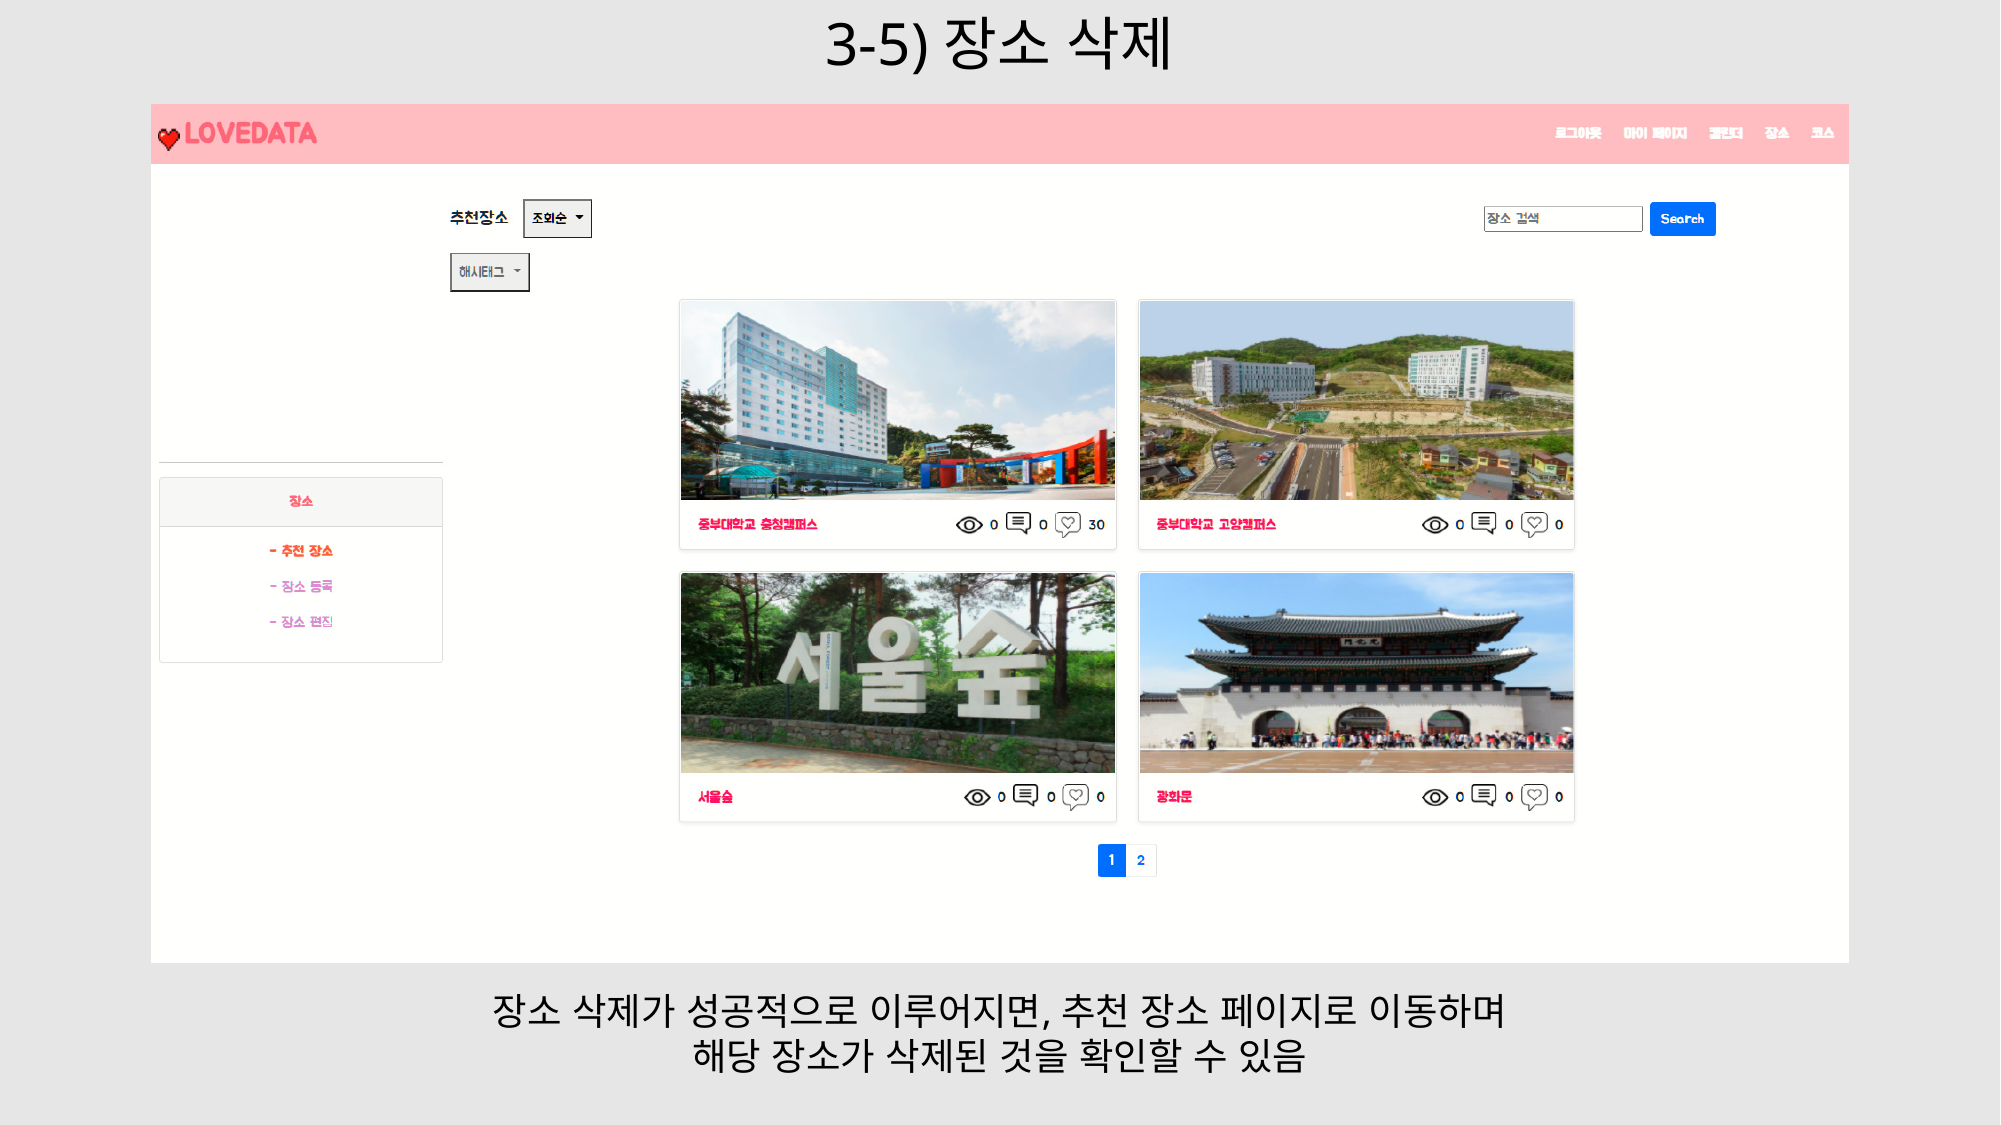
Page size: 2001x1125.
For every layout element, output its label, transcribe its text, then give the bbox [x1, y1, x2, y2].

text_box 장소 삭제가 성공적으로 이루어지면, 추천 장소 페이지로 이동하며 해당 장소가 삭제된 것을 확인할 수 있음 [477, 980, 1522, 1086]
picture [151, 104, 1849, 963]
text_box 3-5) 장소 삭제 [564, 0, 1436, 85]
